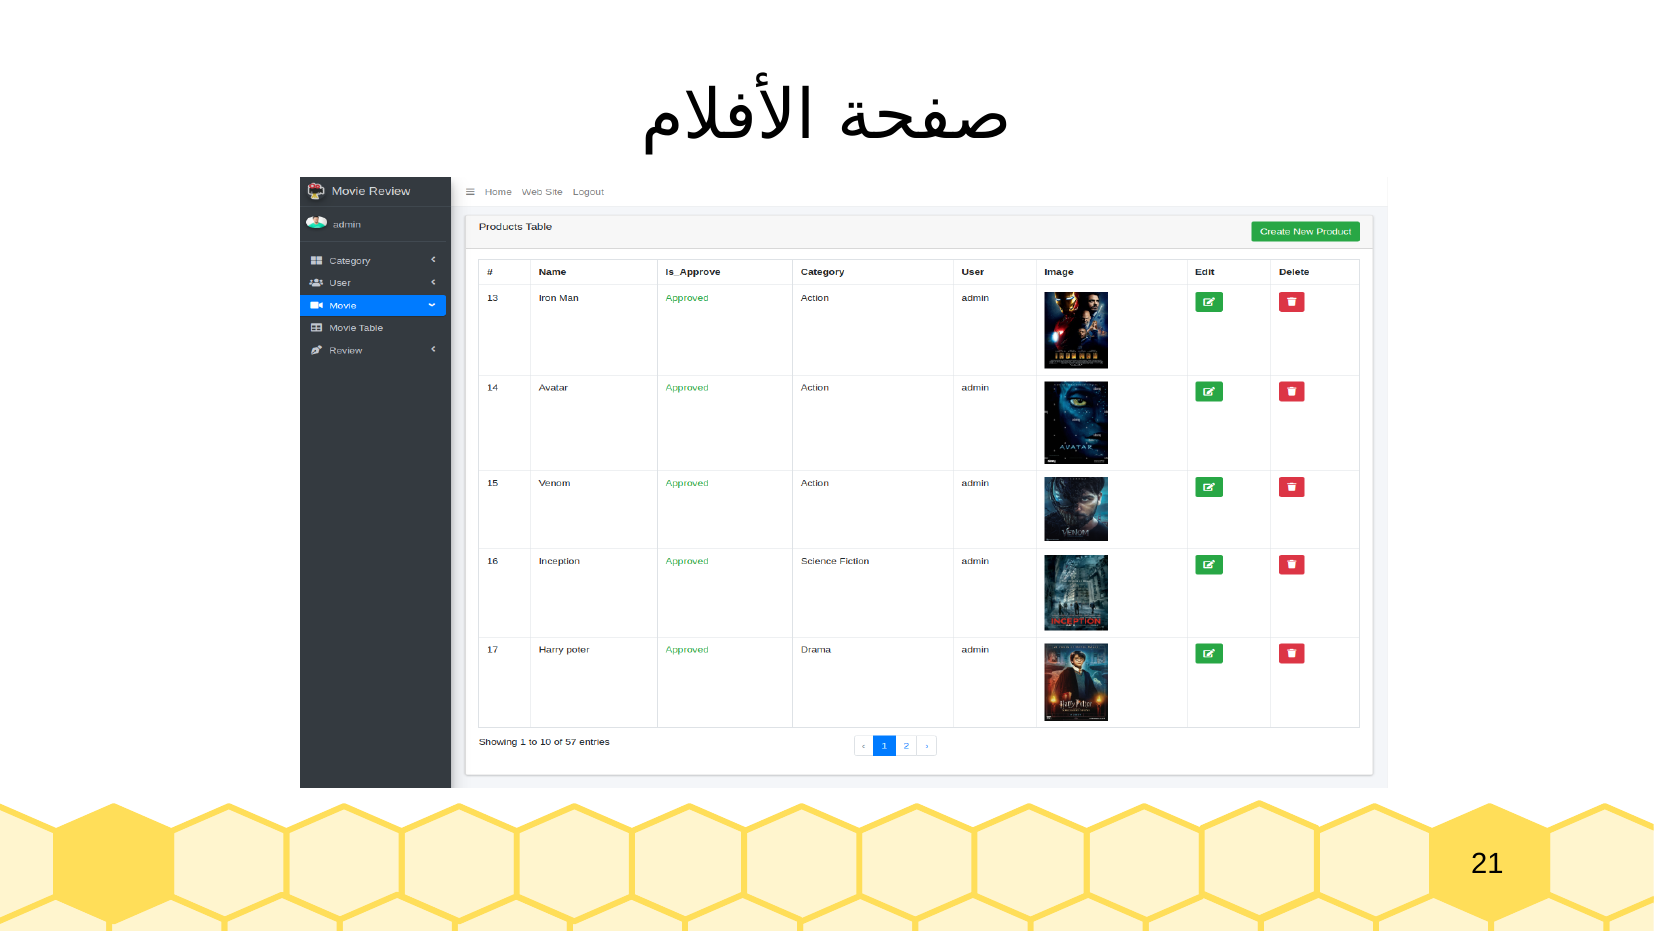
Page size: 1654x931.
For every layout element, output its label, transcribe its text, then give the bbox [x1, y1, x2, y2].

title صفحة الأفلام [82, 37, 1571, 193]
picture [300, 177, 1388, 788]
